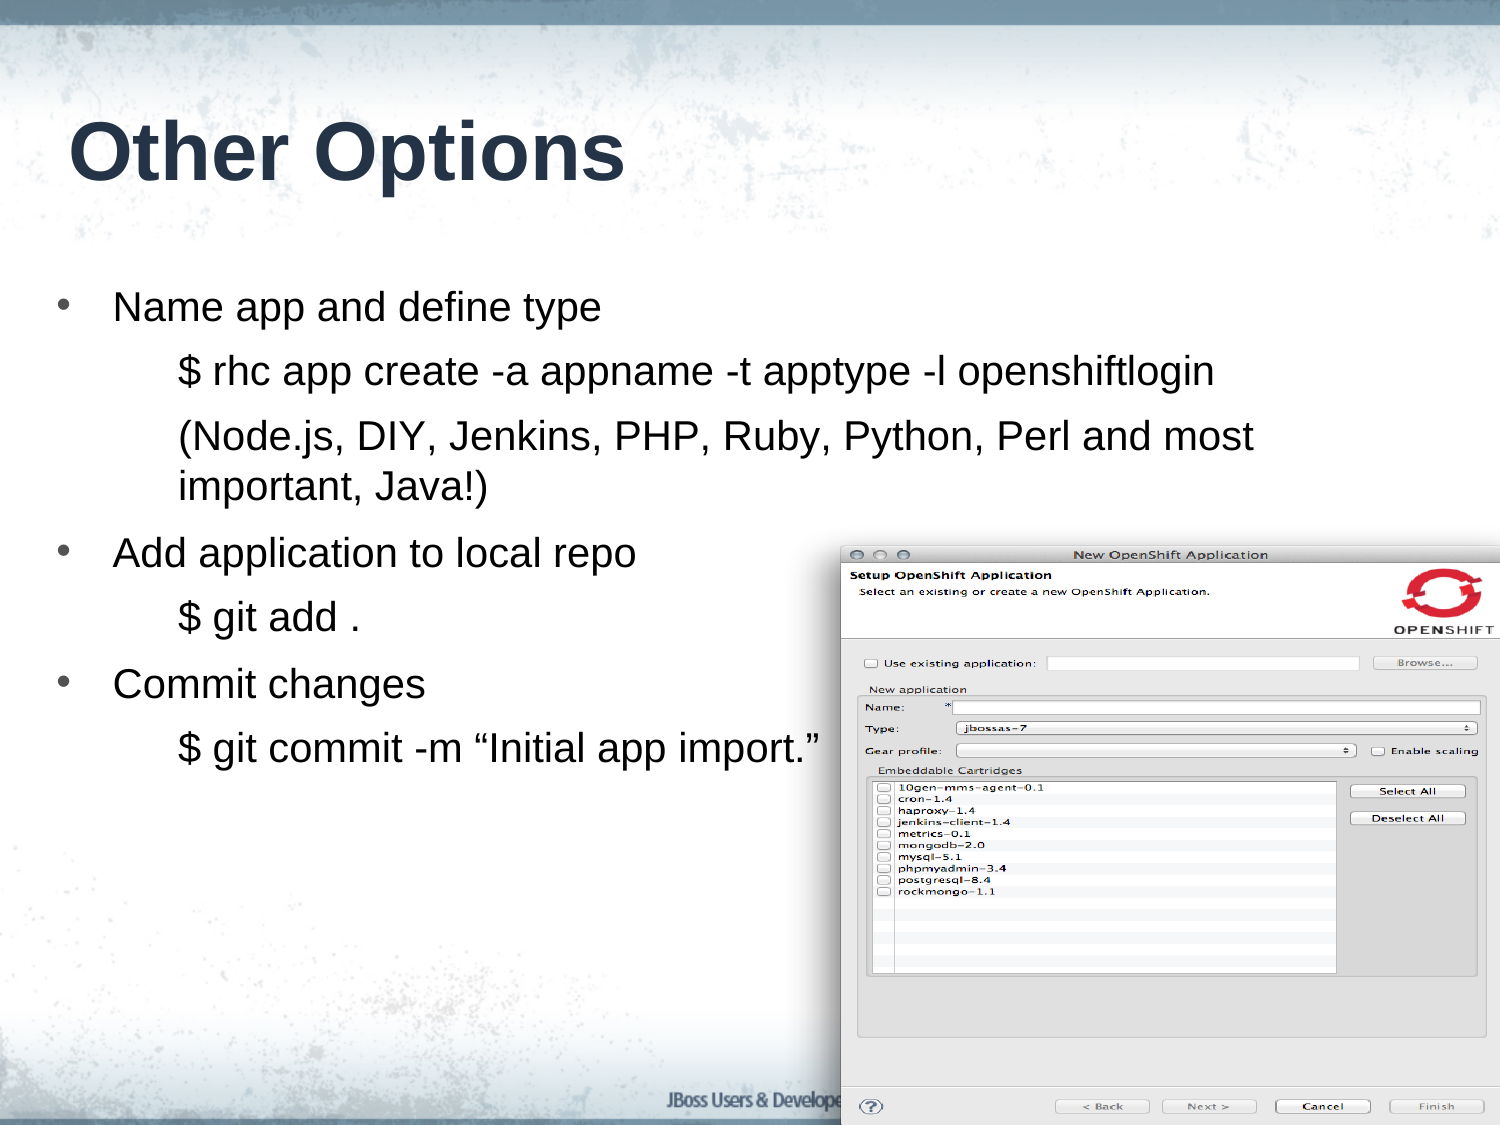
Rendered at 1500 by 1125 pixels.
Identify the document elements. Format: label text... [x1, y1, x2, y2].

title Other Options [53, 29, 1329, 265]
list Name app and define type $ rhc app create -a appname -t apptype -l openshiftlogin (Node.js, DIY, Jenkins, PHP, Ruby, Python, Perl and most important, Java!) Add application to local repo $ git add . Commit changes $ git commit -m “Initial app import.” [41, 271, 1451, 1015]
picture [0, 0, 1500, 1125]
